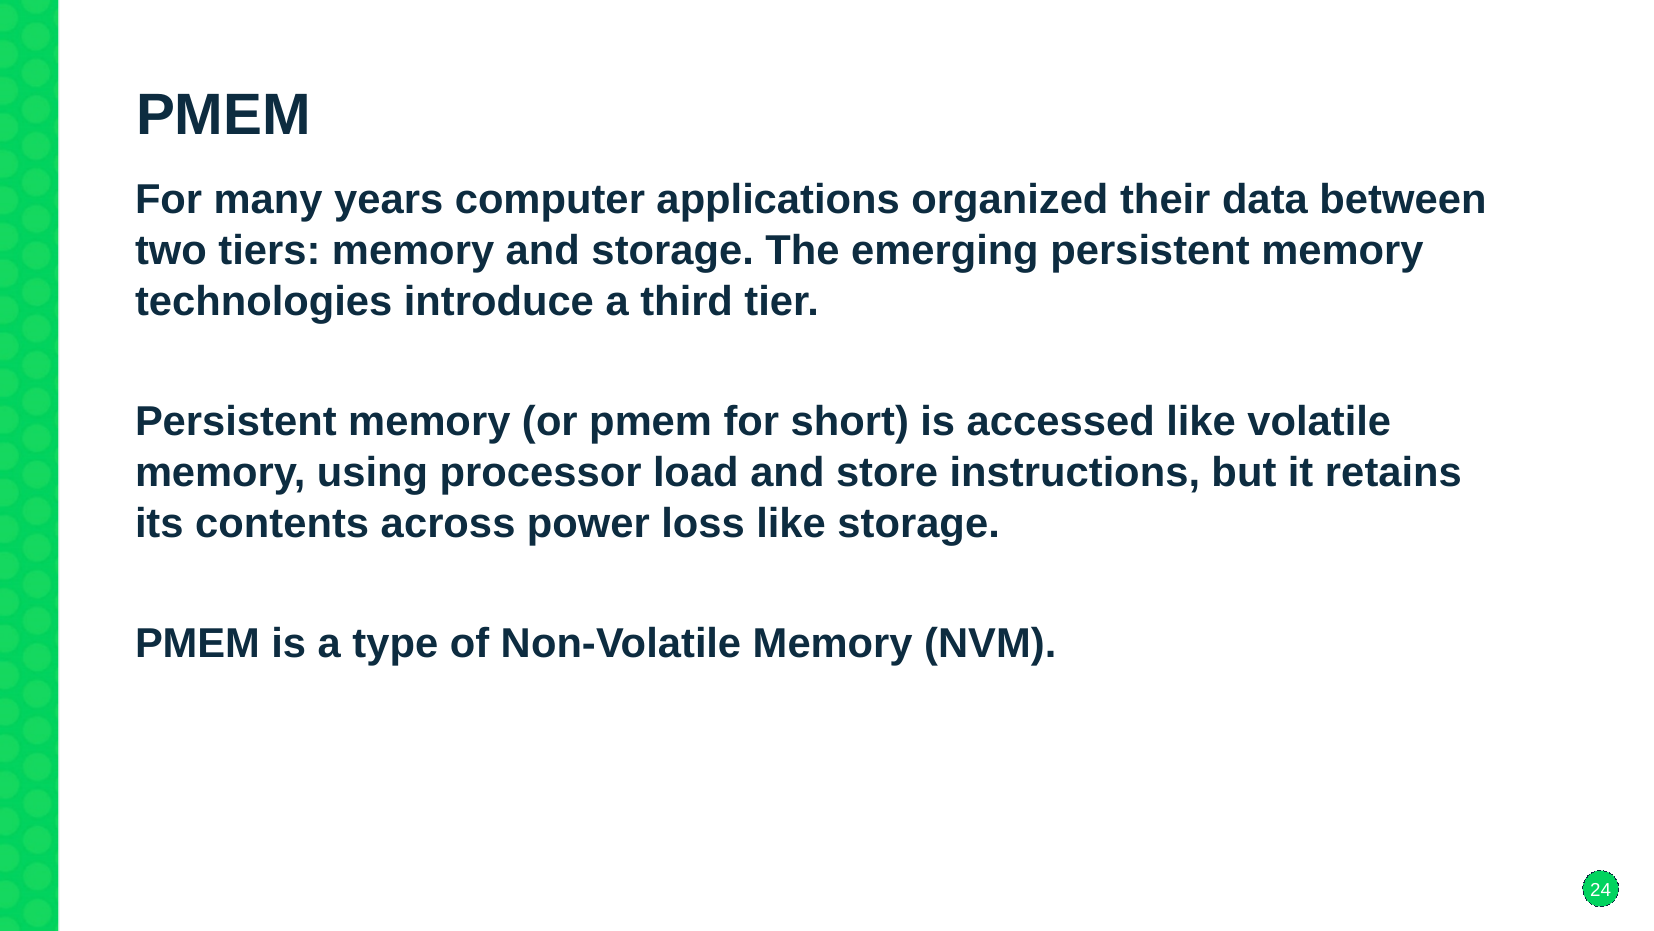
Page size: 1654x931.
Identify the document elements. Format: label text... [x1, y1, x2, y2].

title PMEM [121, 37, 1531, 193]
list For many years computer applications organized their data between two tiers: memory and storage. The emerging persistent memory technologies introduce a third tier. Persistent memory (or pmem for short) is accessed like volatile memory, using processor load and store instructions, but it retains its contents across power loss like storage. PMEM is a type of Non-Volatile Memory (NVM). [120, 163, 1530, 868]
picture [0, 0, 76, 931]
